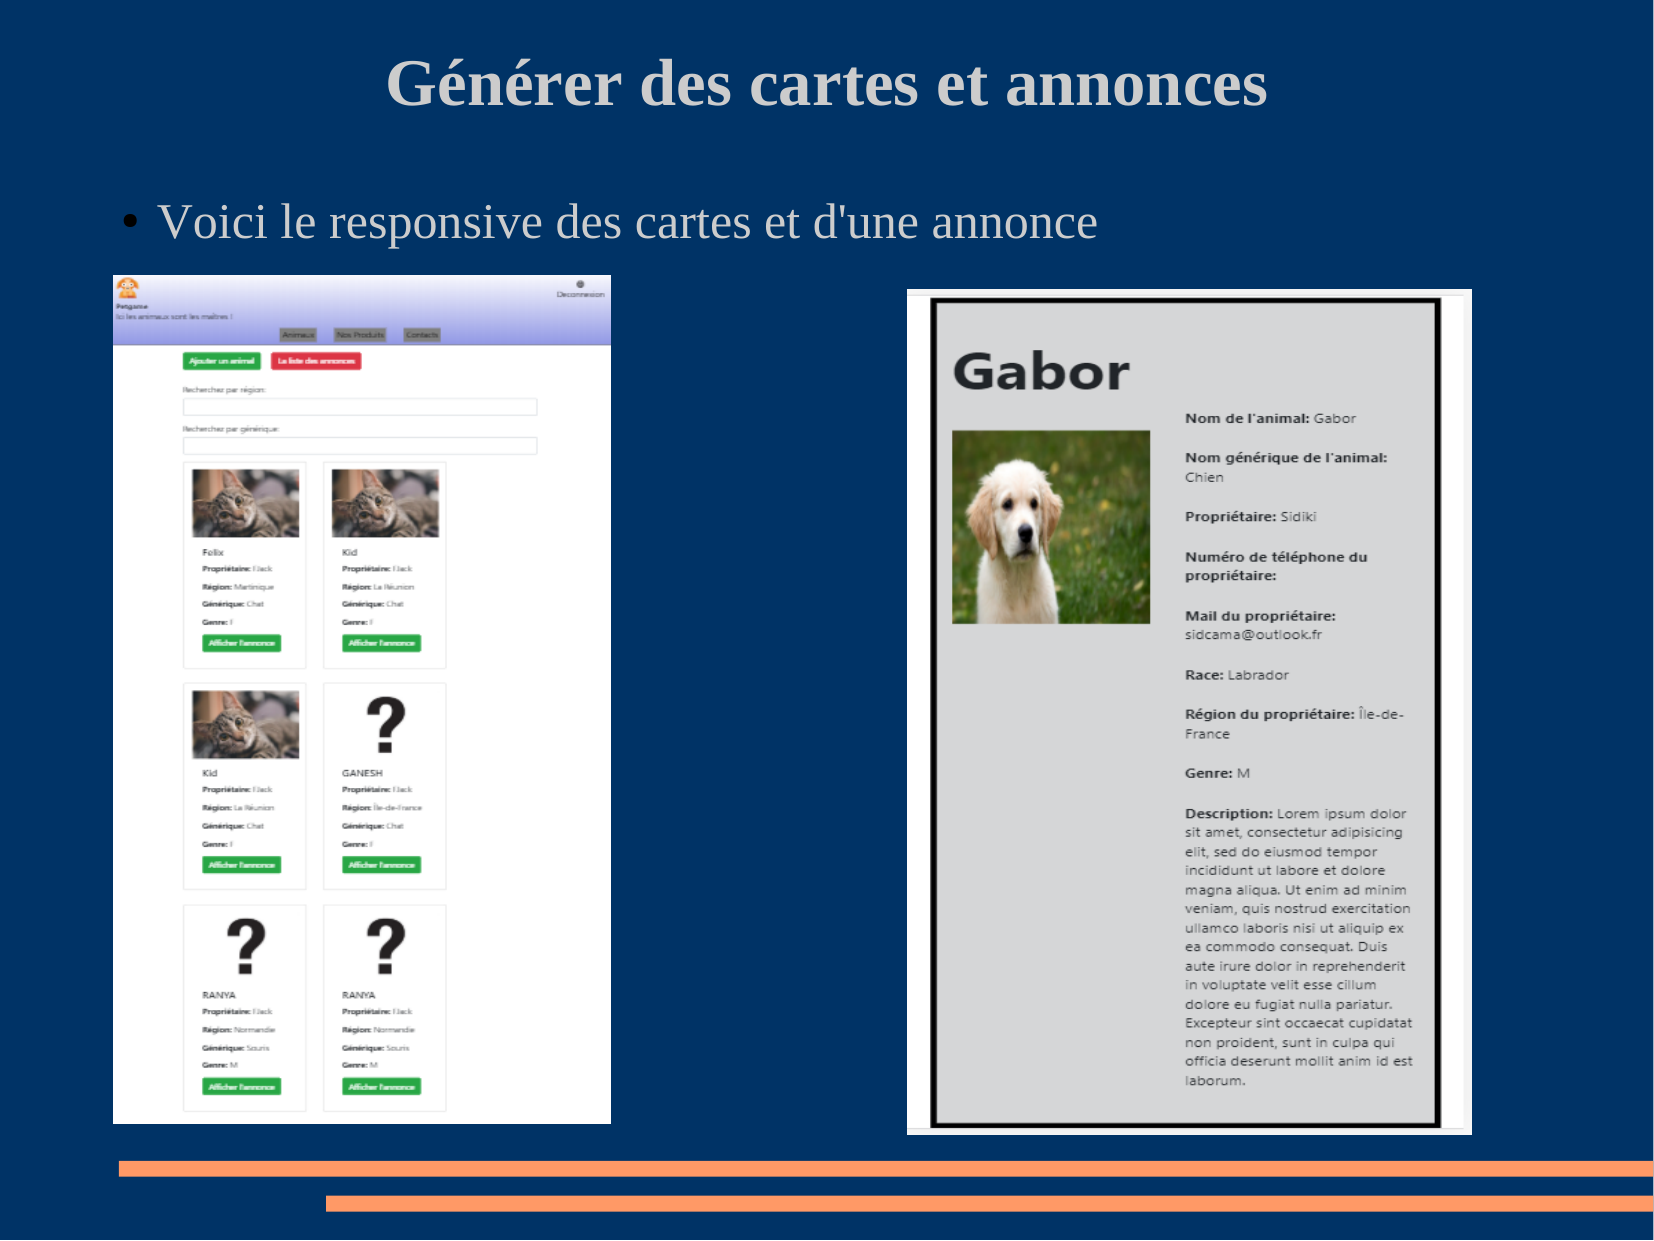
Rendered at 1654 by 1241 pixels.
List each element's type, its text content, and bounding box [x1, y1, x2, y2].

picture [113, 275, 611, 1124]
picture [907, 289, 1472, 1135]
subtitle Générer des cartes et annonces Voici le responsive des cartes et d'une annonce [121, 46, 1534, 1132]
